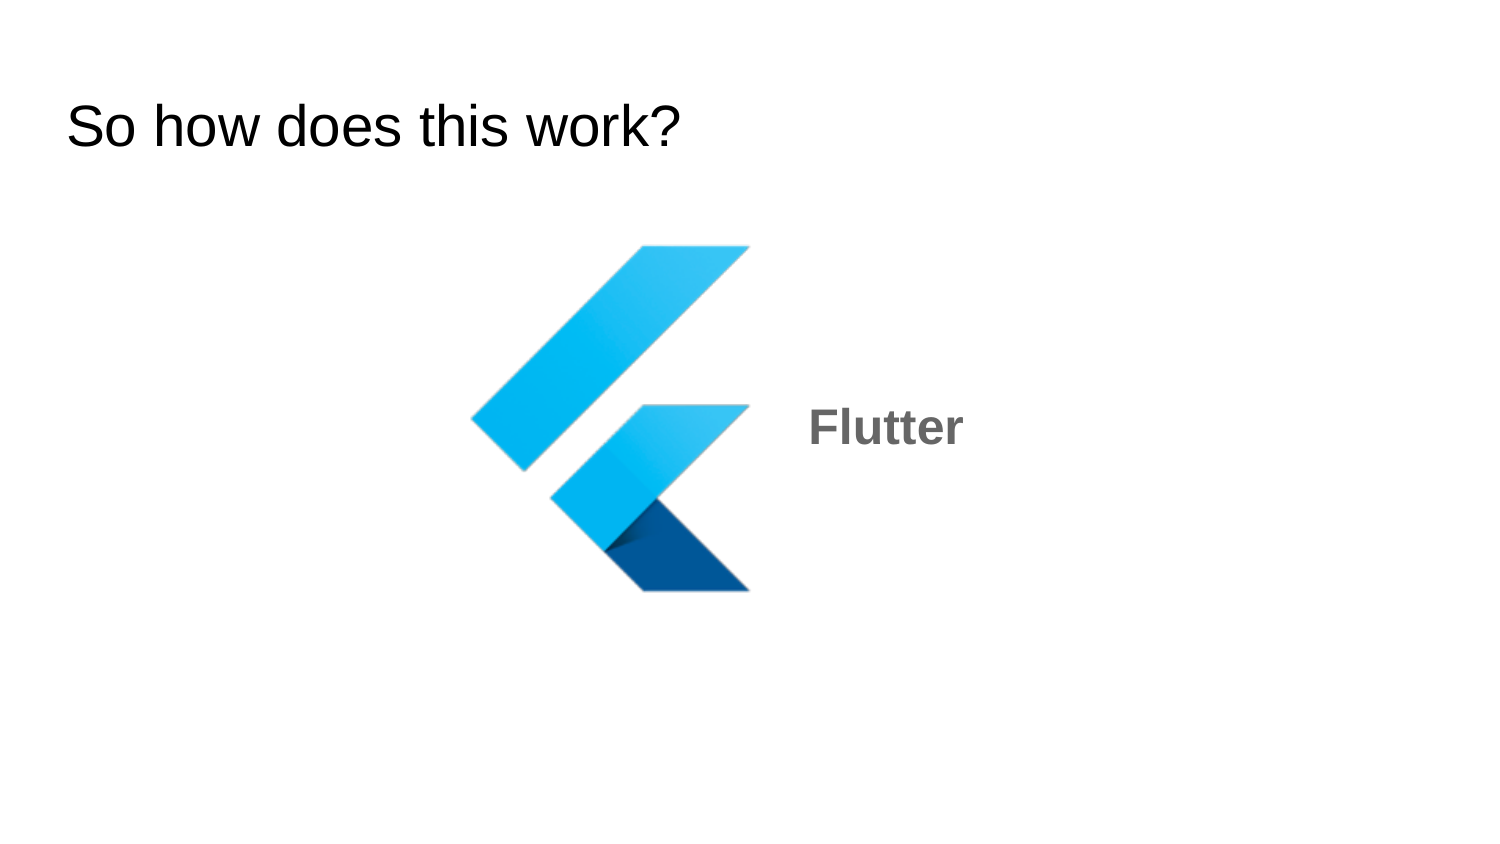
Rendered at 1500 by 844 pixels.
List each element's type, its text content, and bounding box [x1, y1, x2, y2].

title So how does this work? [51, 72, 1449, 167]
picture [470, 237, 760, 607]
text_box Flutter [742, 380, 1030, 464]
